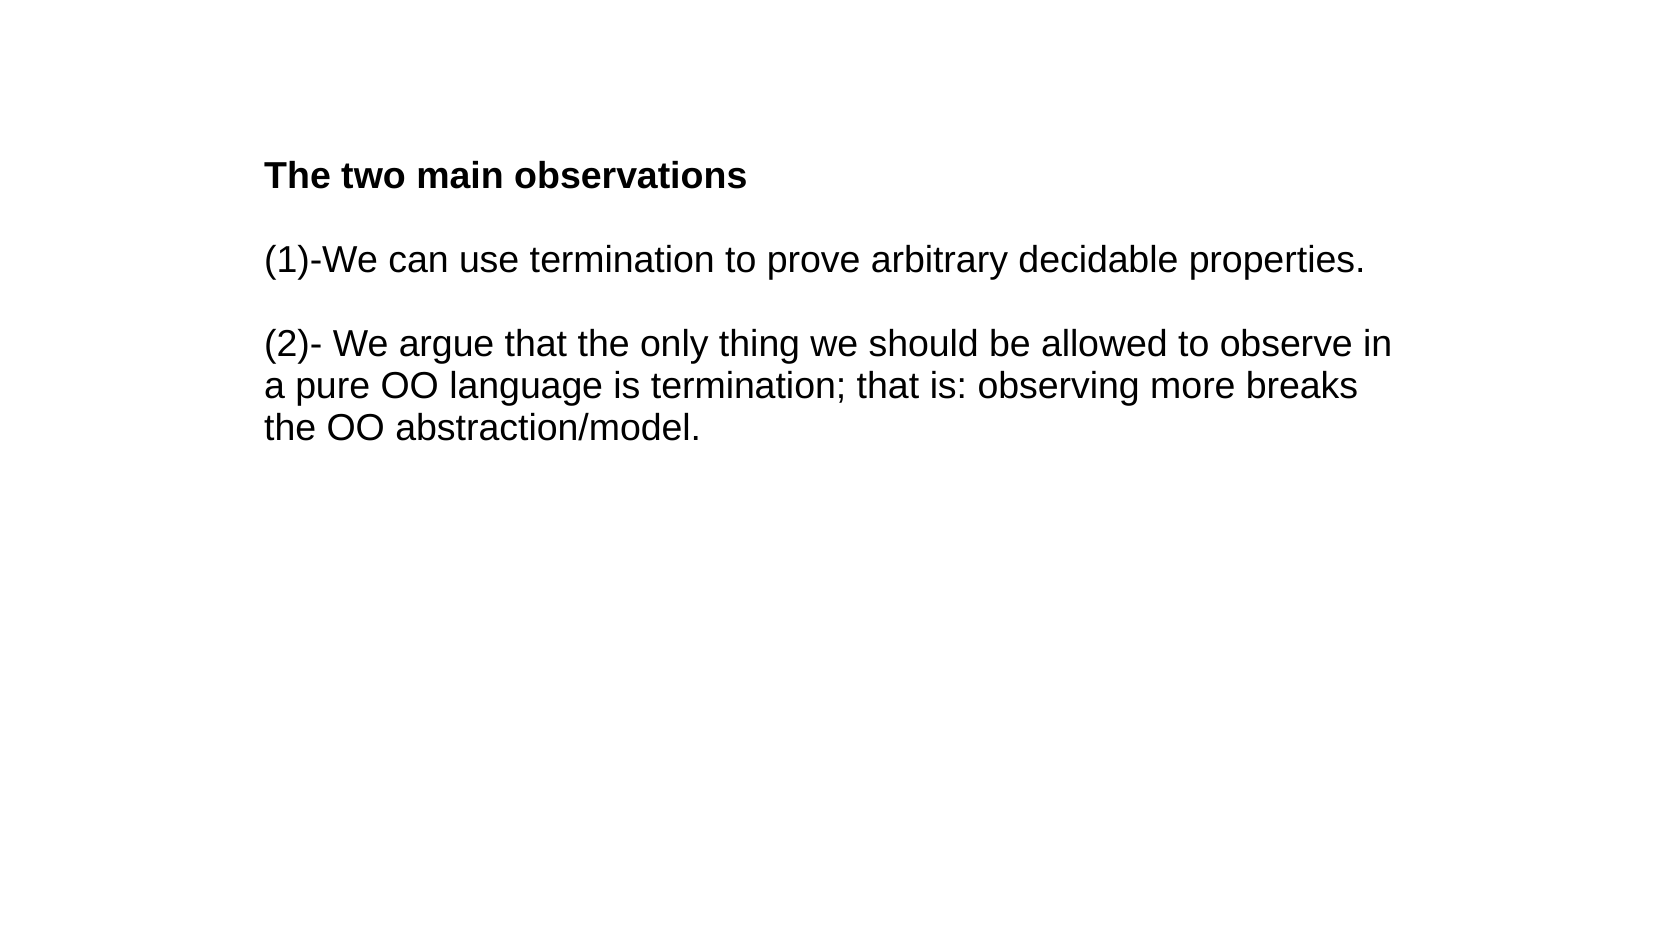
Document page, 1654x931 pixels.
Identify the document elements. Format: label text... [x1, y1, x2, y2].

text_box The two main observations (1)-We can use termination to prove arbitrary decidable properties. (2)- We argue that the only thing we should be allowed to observe in a pure OO language is termination; that is: observing more breaks the OO abstraction/model. [249, 146, 1413, 498]
